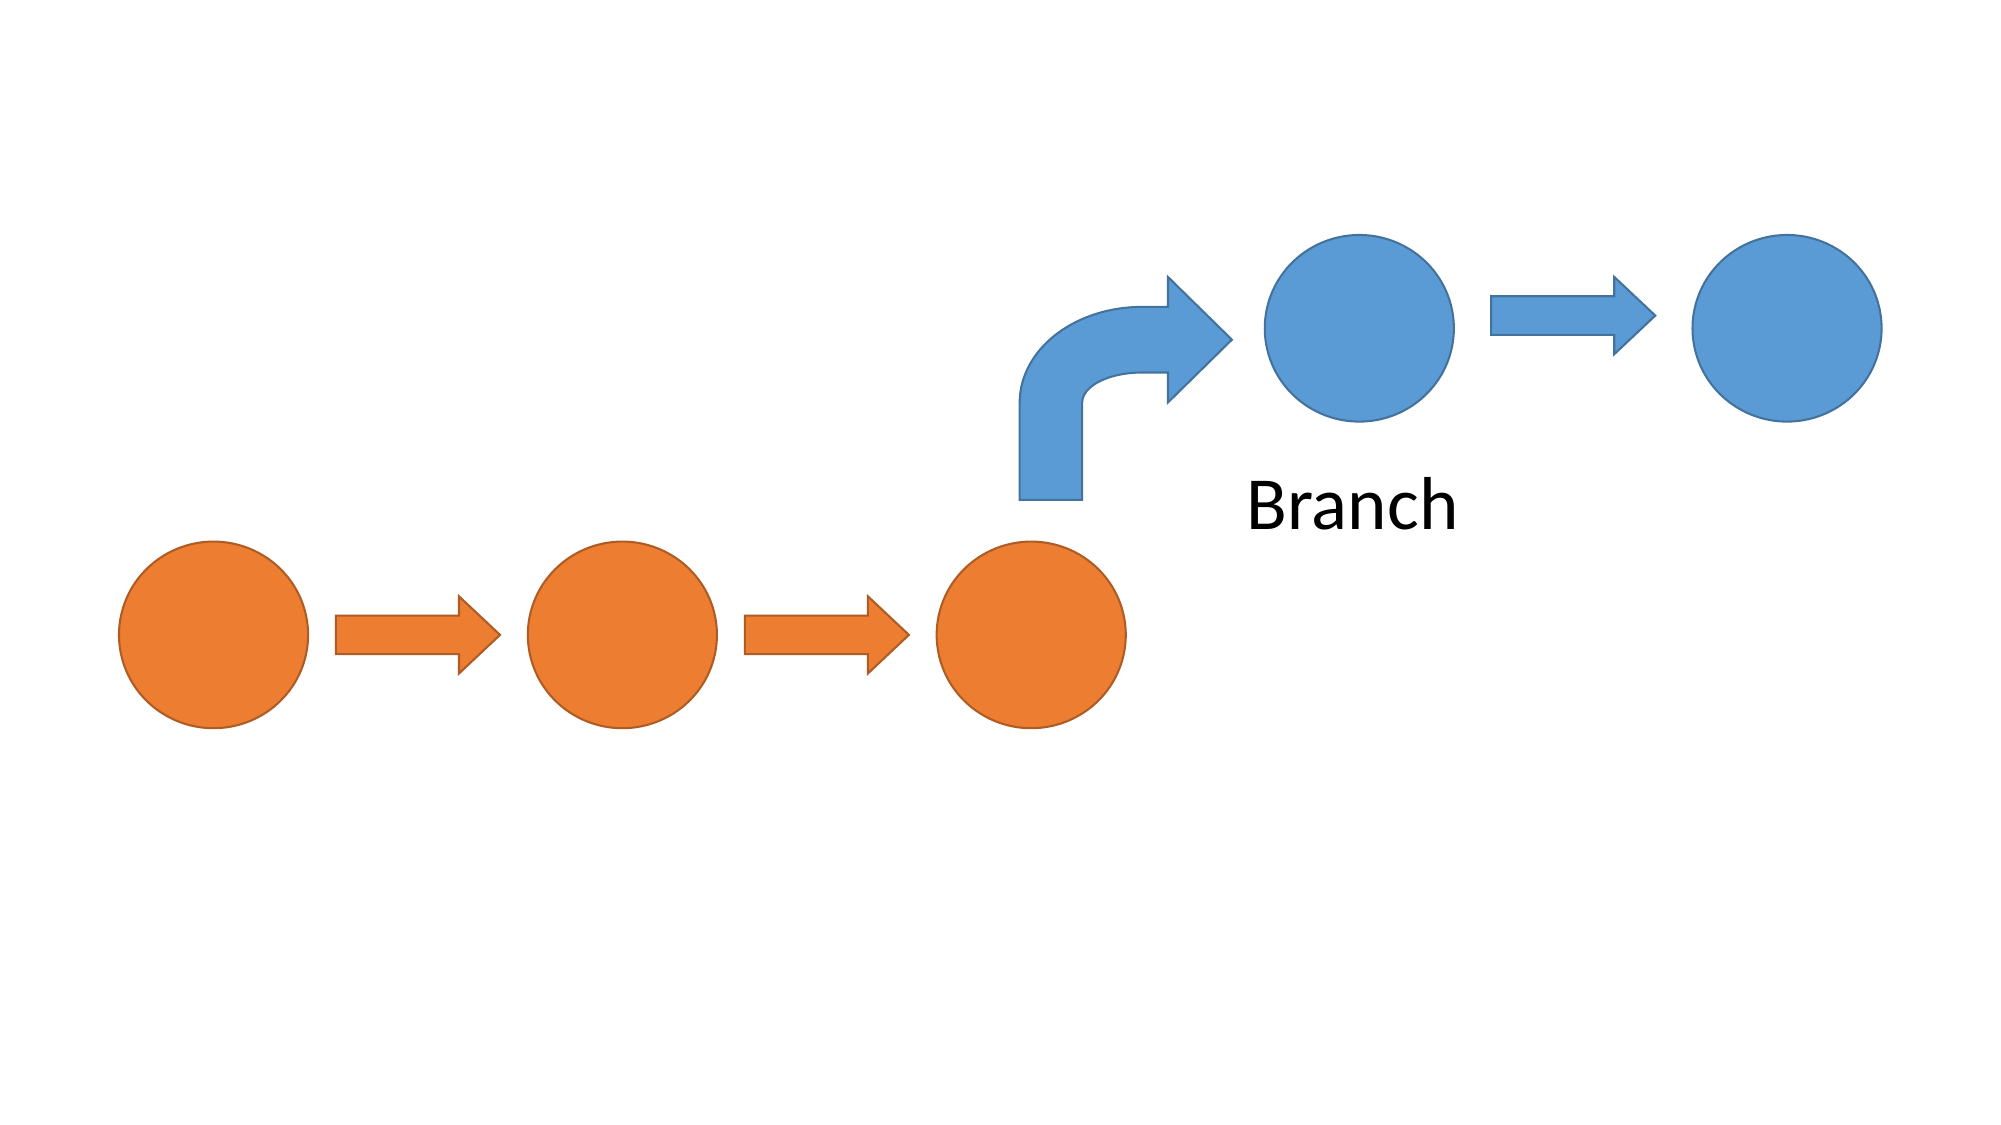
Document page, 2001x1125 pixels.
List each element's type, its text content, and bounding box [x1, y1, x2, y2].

text_box [118, 541, 309, 729]
text_box [936, 541, 1126, 729]
text_box [1692, 234, 1882, 422]
text_box [1019, 276, 1232, 500]
text_box [744, 596, 909, 674]
text_box Branch [1231, 446, 1543, 552]
text_box [527, 541, 717, 729]
text_box [335, 596, 501, 674]
text_box [1264, 234, 1454, 422]
text_box [1491, 276, 1656, 355]
